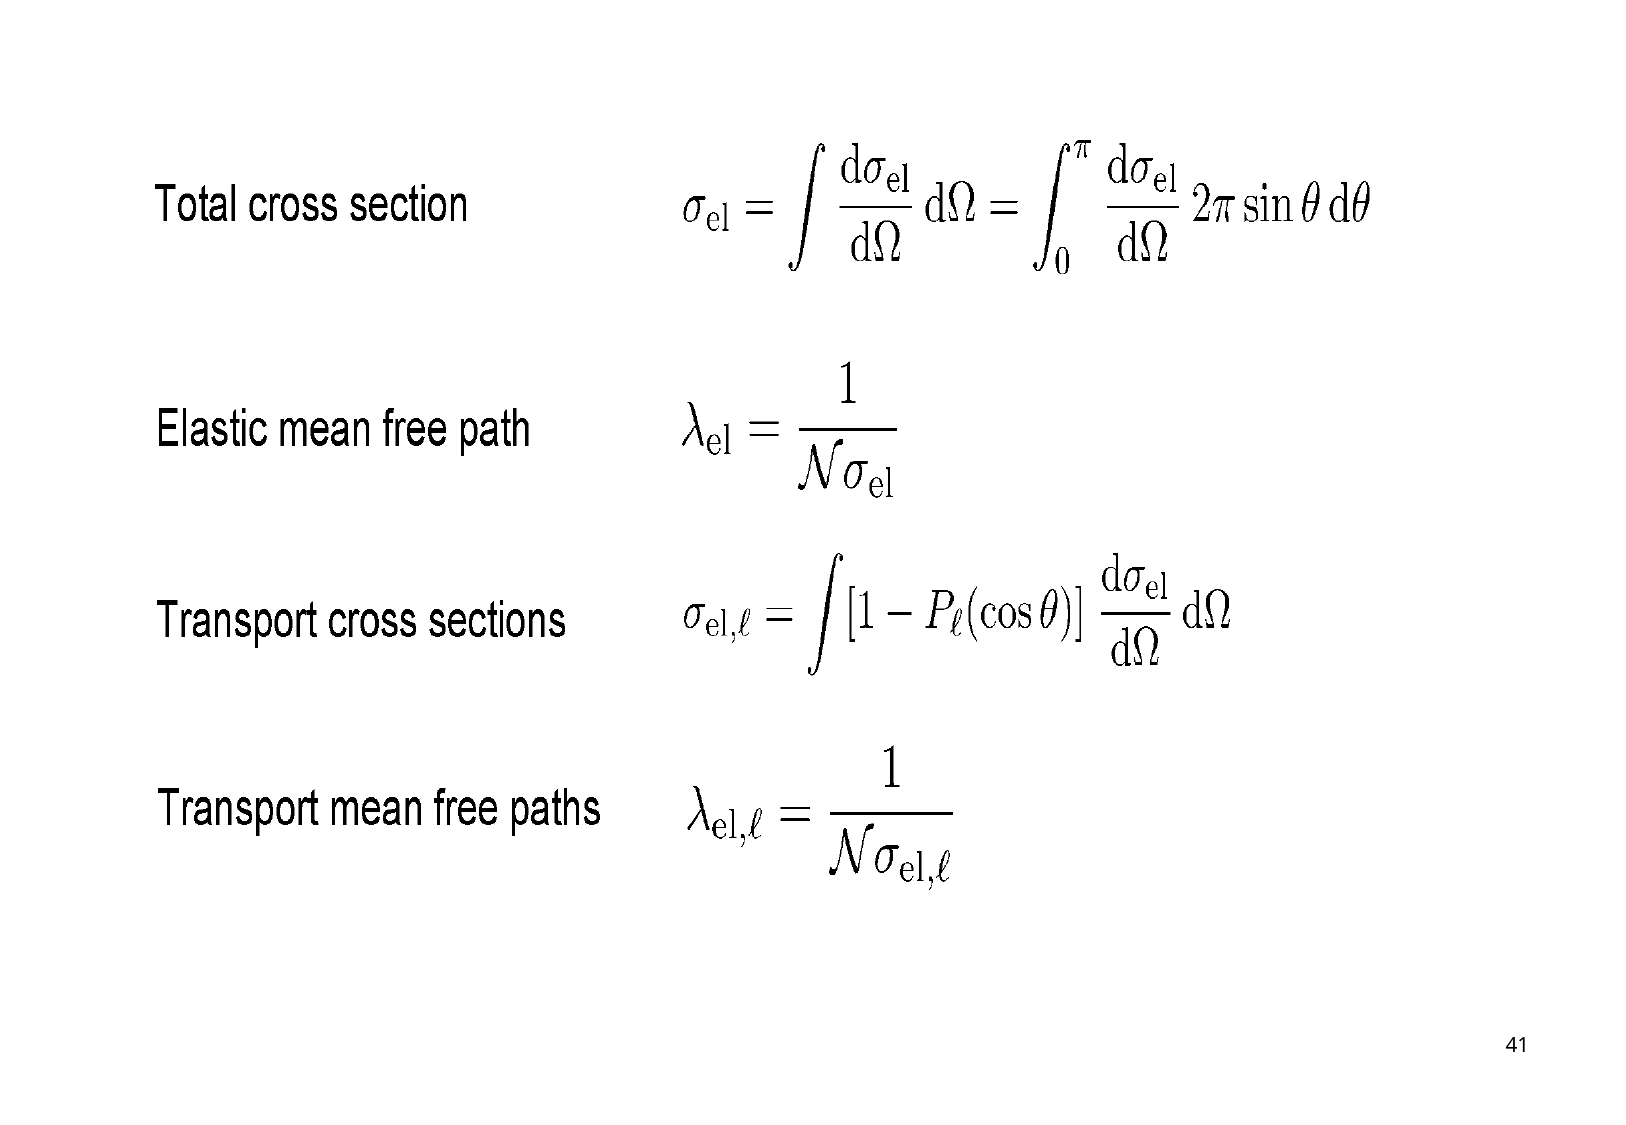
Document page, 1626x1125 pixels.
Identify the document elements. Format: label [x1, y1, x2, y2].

picture [151, 113, 1392, 917]
